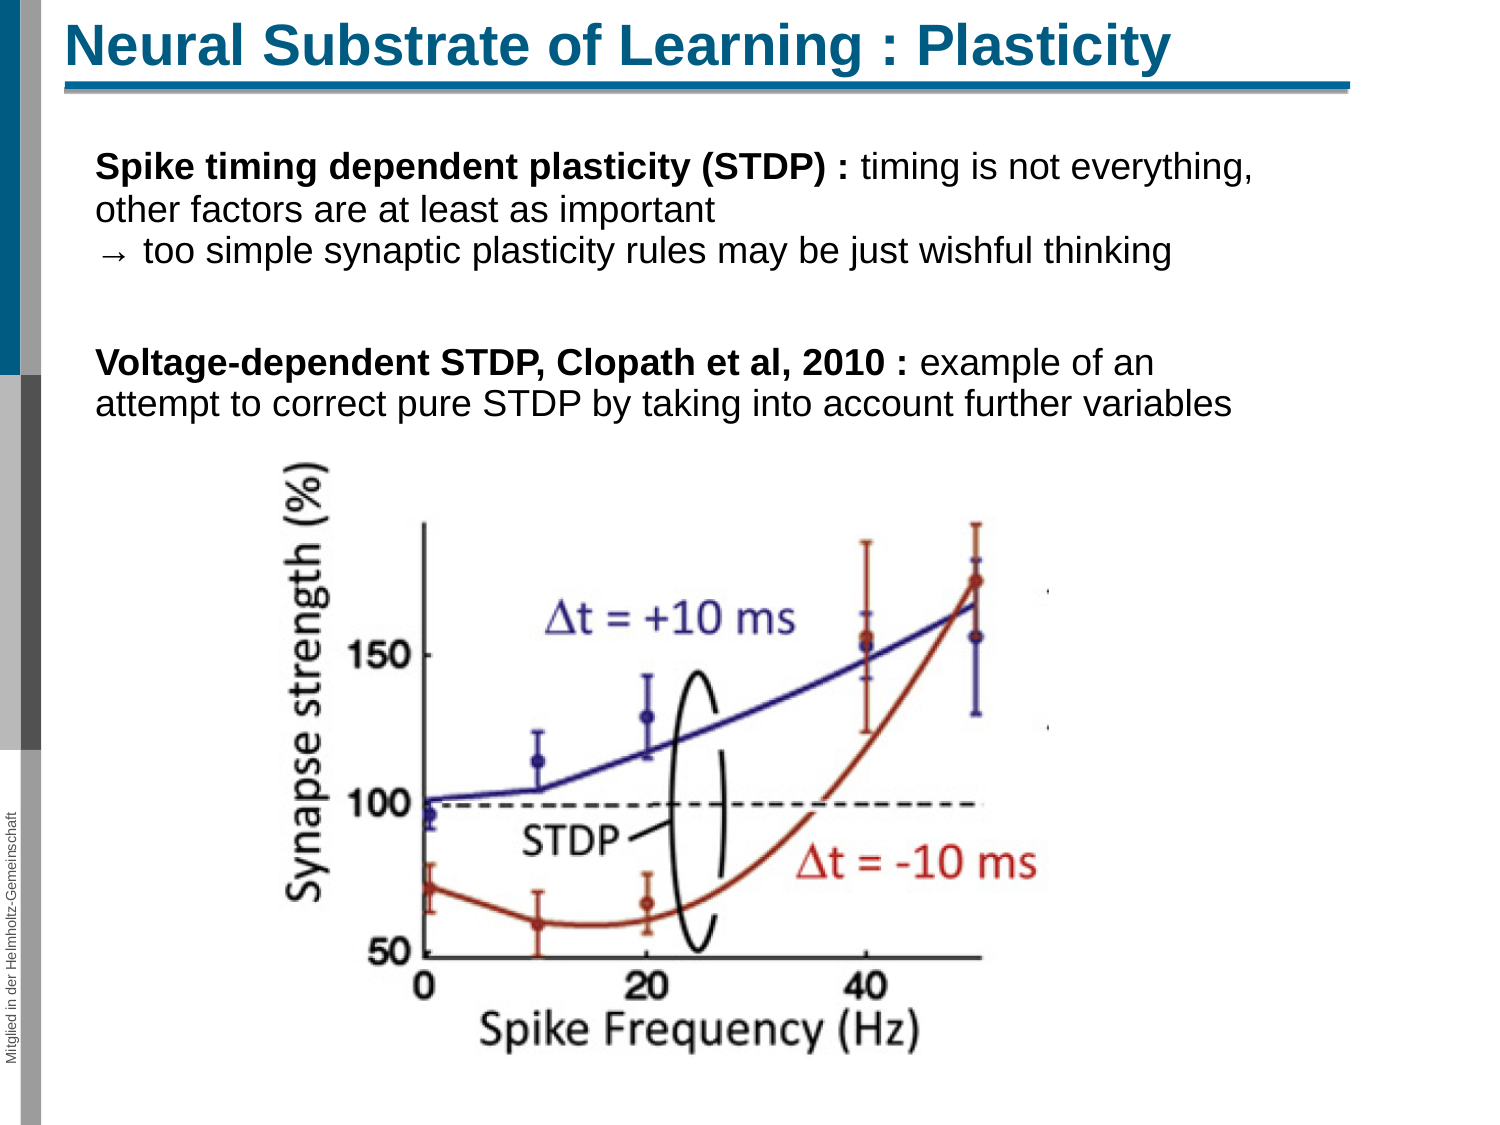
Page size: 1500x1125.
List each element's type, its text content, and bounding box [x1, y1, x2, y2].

picture [264, 441, 1049, 1061]
text_box Voltage-dependent STDP, Clopath et al, 2010 : example of an attempt to correct pure STDP by taking into account further variables [80, 333, 1270, 433]
text_box Spike timing dependent plasticity (STDP) : timing is not everything, other factors are at least as important → too simple synaptic plasticity rules may be just wishful thinking [80, 138, 1270, 280]
text_box Neural Substrate of Learning : Plasticity [64, 7, 1440, 102]
